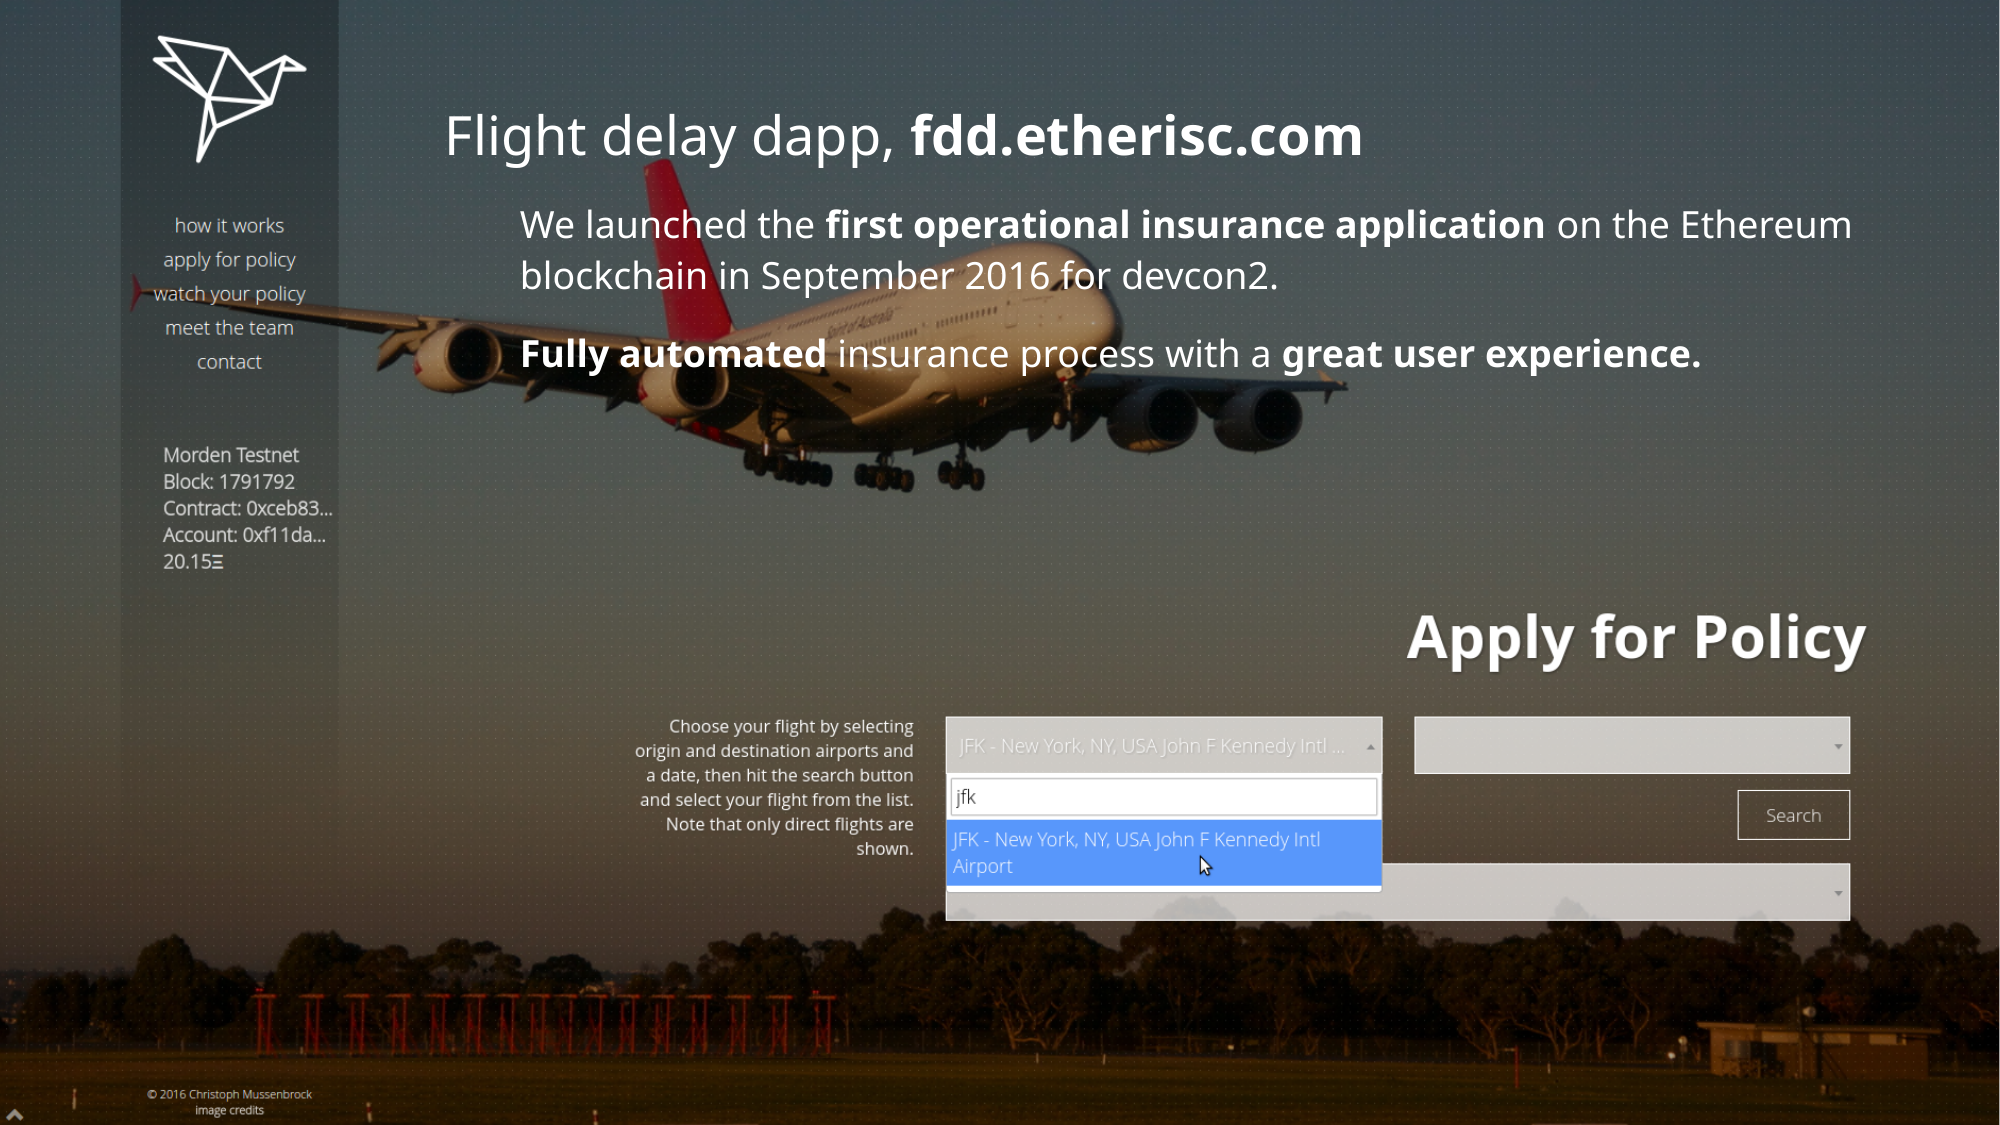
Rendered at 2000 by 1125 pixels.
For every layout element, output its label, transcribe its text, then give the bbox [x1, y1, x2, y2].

picture [0, 0, 2000, 1125]
text_box Flight delay dapp, fdd.etherisc.com We launched the first operational insurance application on the Ethereum blockchain in September 2016 for devcon2. Fully automated insurance process with a great user experience. [430, 90, 1965, 553]
